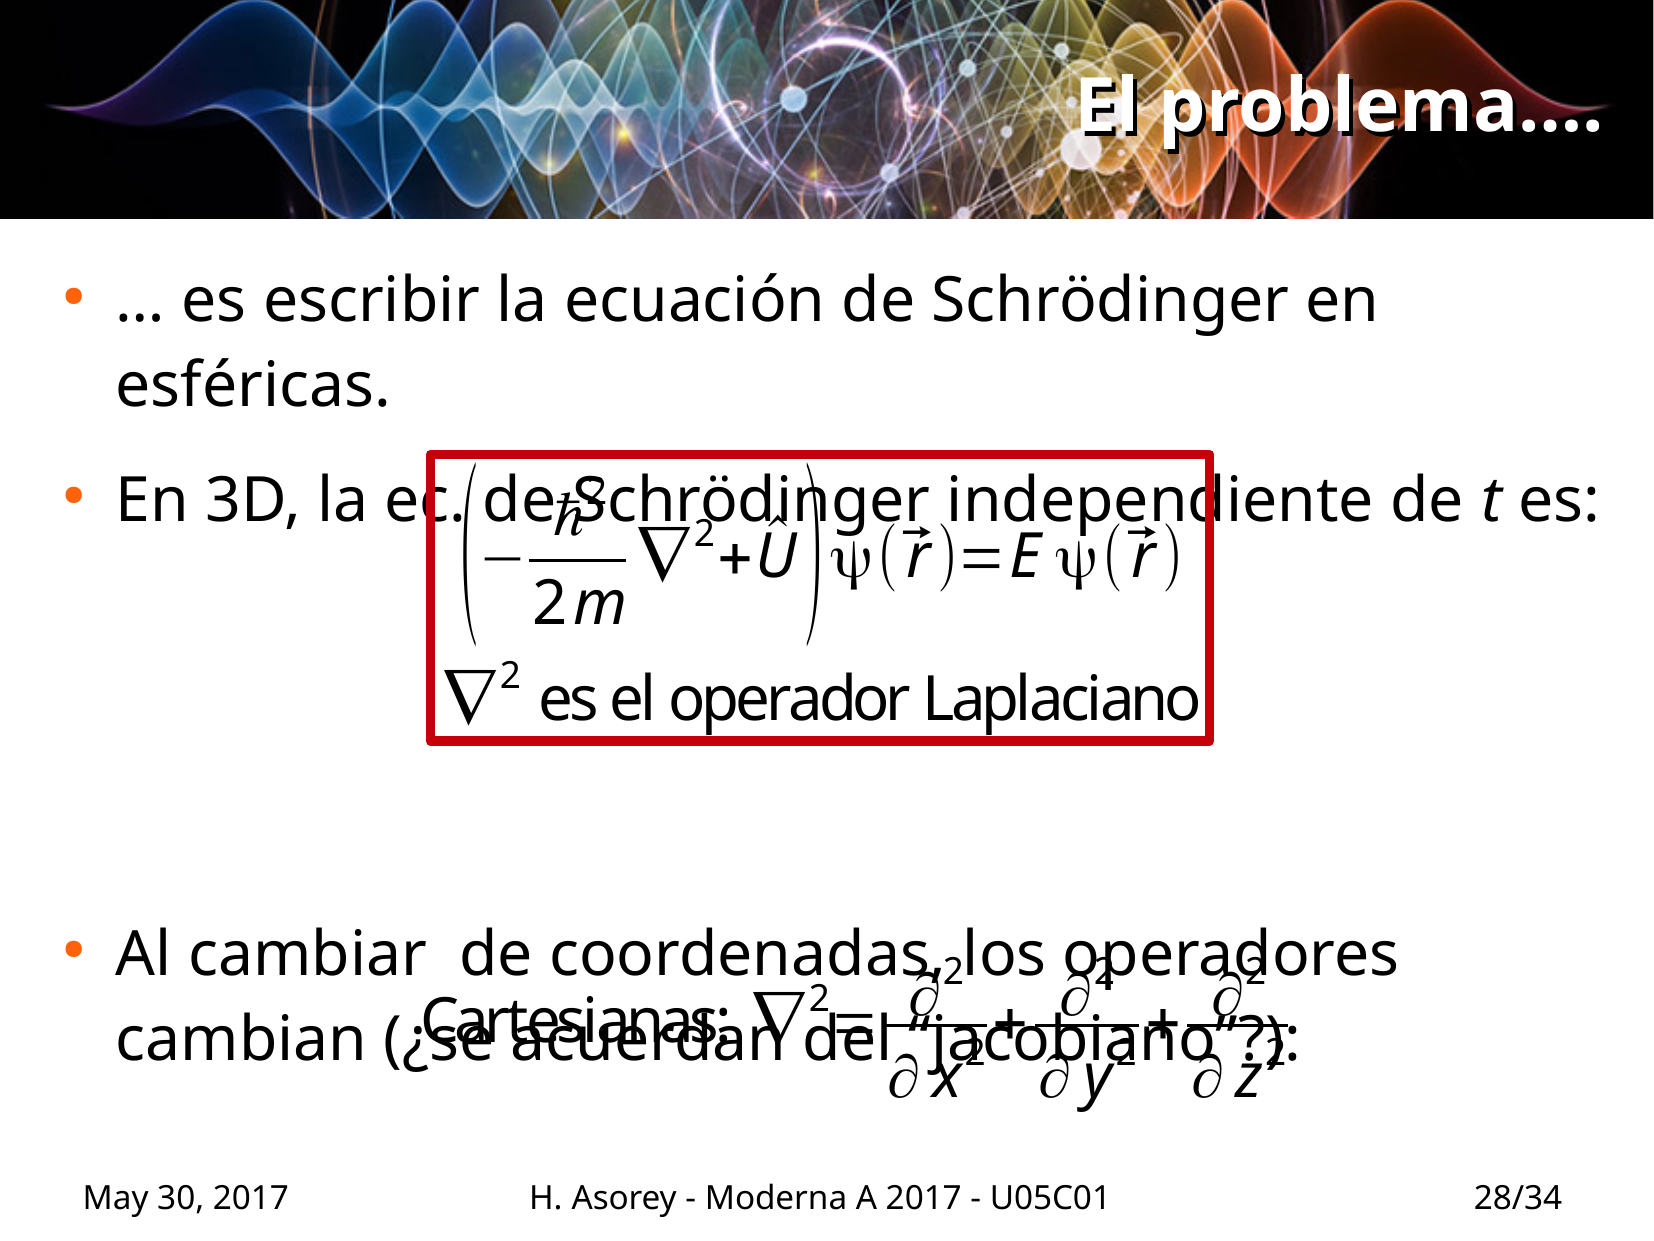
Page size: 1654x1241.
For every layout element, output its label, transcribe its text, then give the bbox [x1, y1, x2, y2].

title El problema…. [45, 15, 1606, 191]
chart [435, 459, 1206, 737]
chart [414, 948, 1298, 1113]
picture [0, 0, 1654, 219]
list … es escribir la ecuación de Schrödinger en esféricas. En 3D, la ec. de Schrödinger independiente de t es: Al cambiar de coordenadas, los operadores cambian (¿se acuerdan del “jacobiano”?): [45, 255, 1606, 1156]
